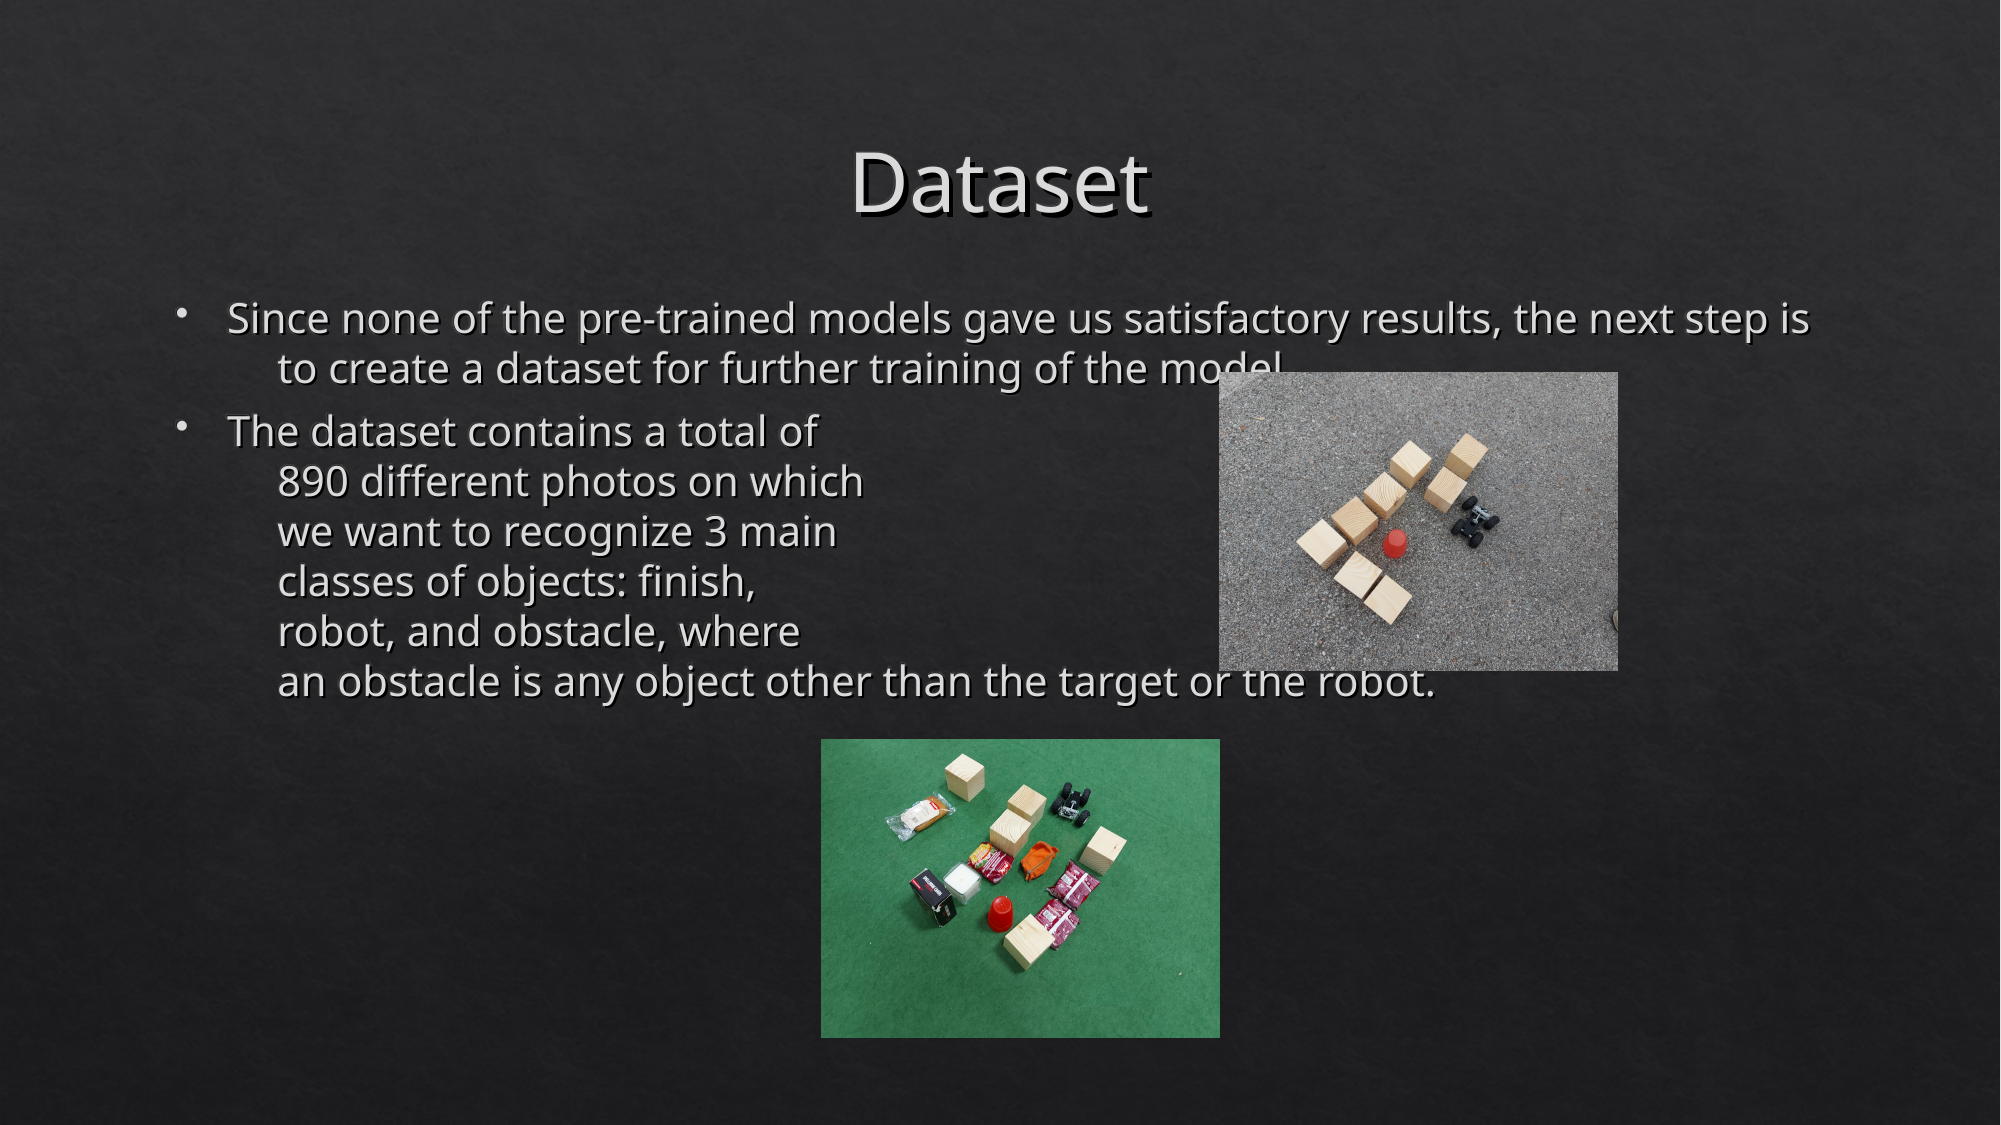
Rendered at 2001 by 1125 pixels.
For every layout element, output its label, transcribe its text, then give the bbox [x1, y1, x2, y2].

picture [1219, 372, 1618, 671]
picture [821, 739, 1220, 1038]
title Dataset [149, 99, 1849, 260]
list Since none of the pre-trained models gave us satisfactory results, the next step is to create a dataset for further training of the model. The dataset contains a total of 890 different photos on which we want to recognize 3 main classes of objects: finish, robot, and obstacle, where an obstacle is any object other than the target or the robot. [149, 284, 1849, 950]
